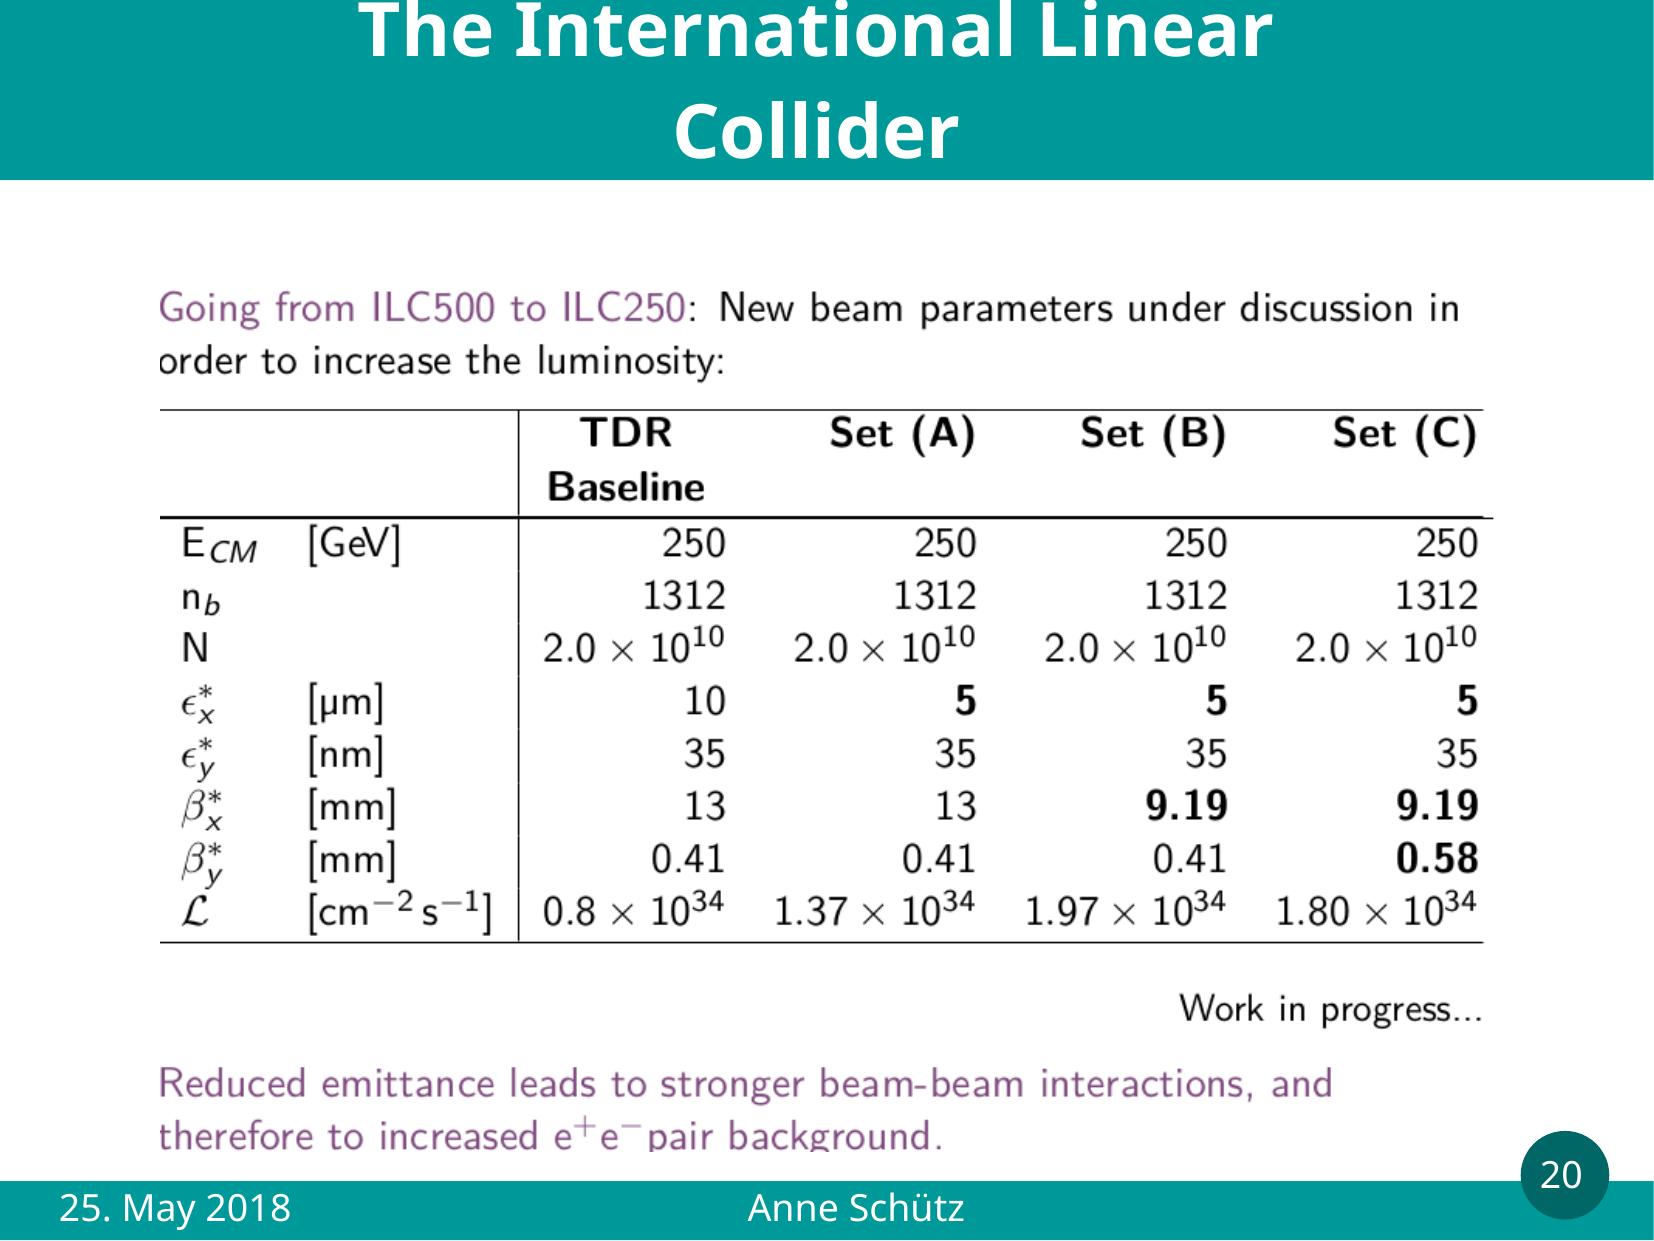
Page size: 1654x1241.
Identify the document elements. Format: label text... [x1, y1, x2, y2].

picture [160, 285, 1494, 1152]
title The International Linear Collider ILC250 beam parameter sets [310, 0, 1344, 285]
